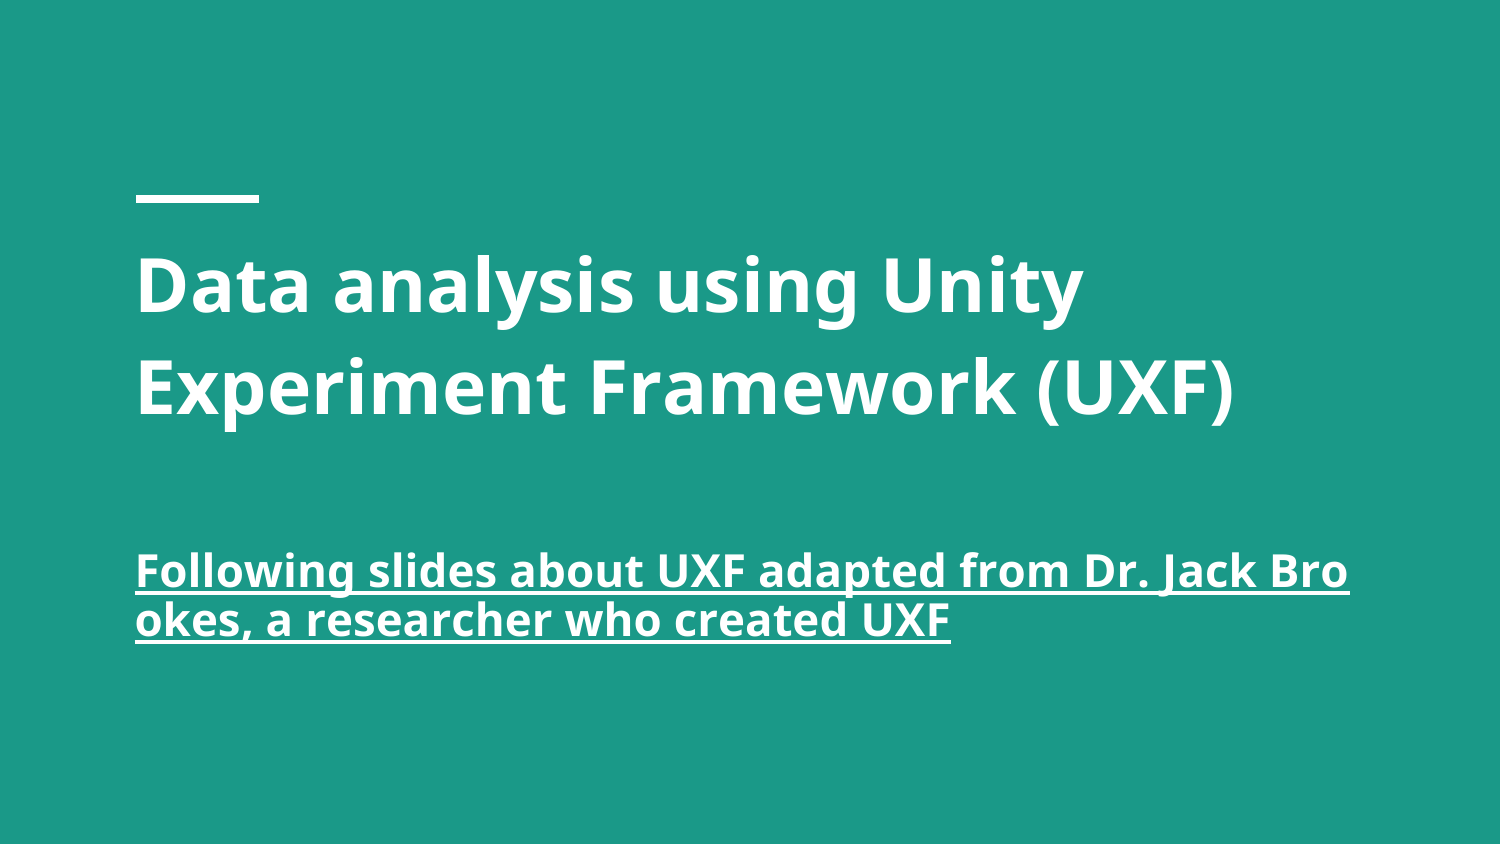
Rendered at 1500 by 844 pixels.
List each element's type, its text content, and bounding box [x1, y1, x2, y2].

title Data analysis using Unity Experiment Framework (UXF) Following slides about UXF adapted from Dr. Jack Brookes, a researcher who created UXF [119, 216, 1381, 783]
